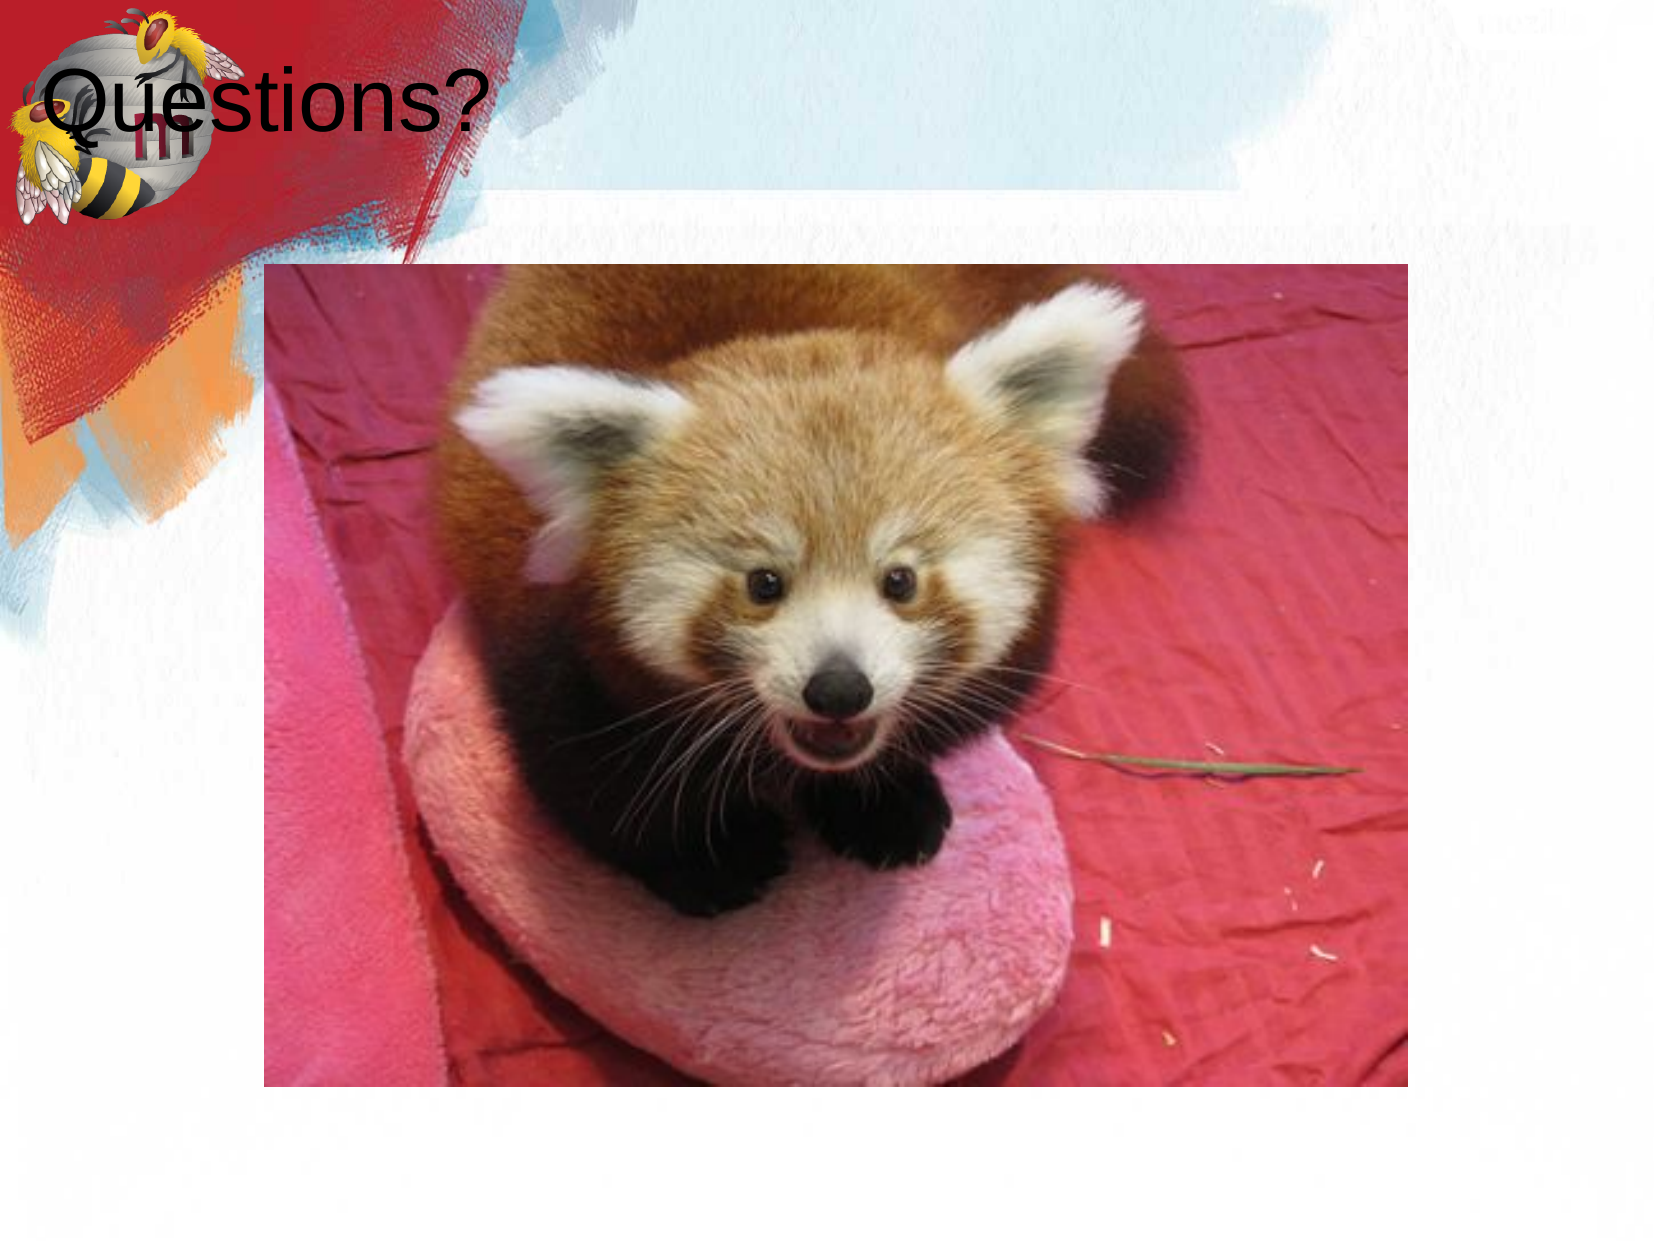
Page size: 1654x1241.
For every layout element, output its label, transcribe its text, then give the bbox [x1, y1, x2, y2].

title Questions? [40, 49, 1614, 199]
picture [0, 0, 1654, 1241]
